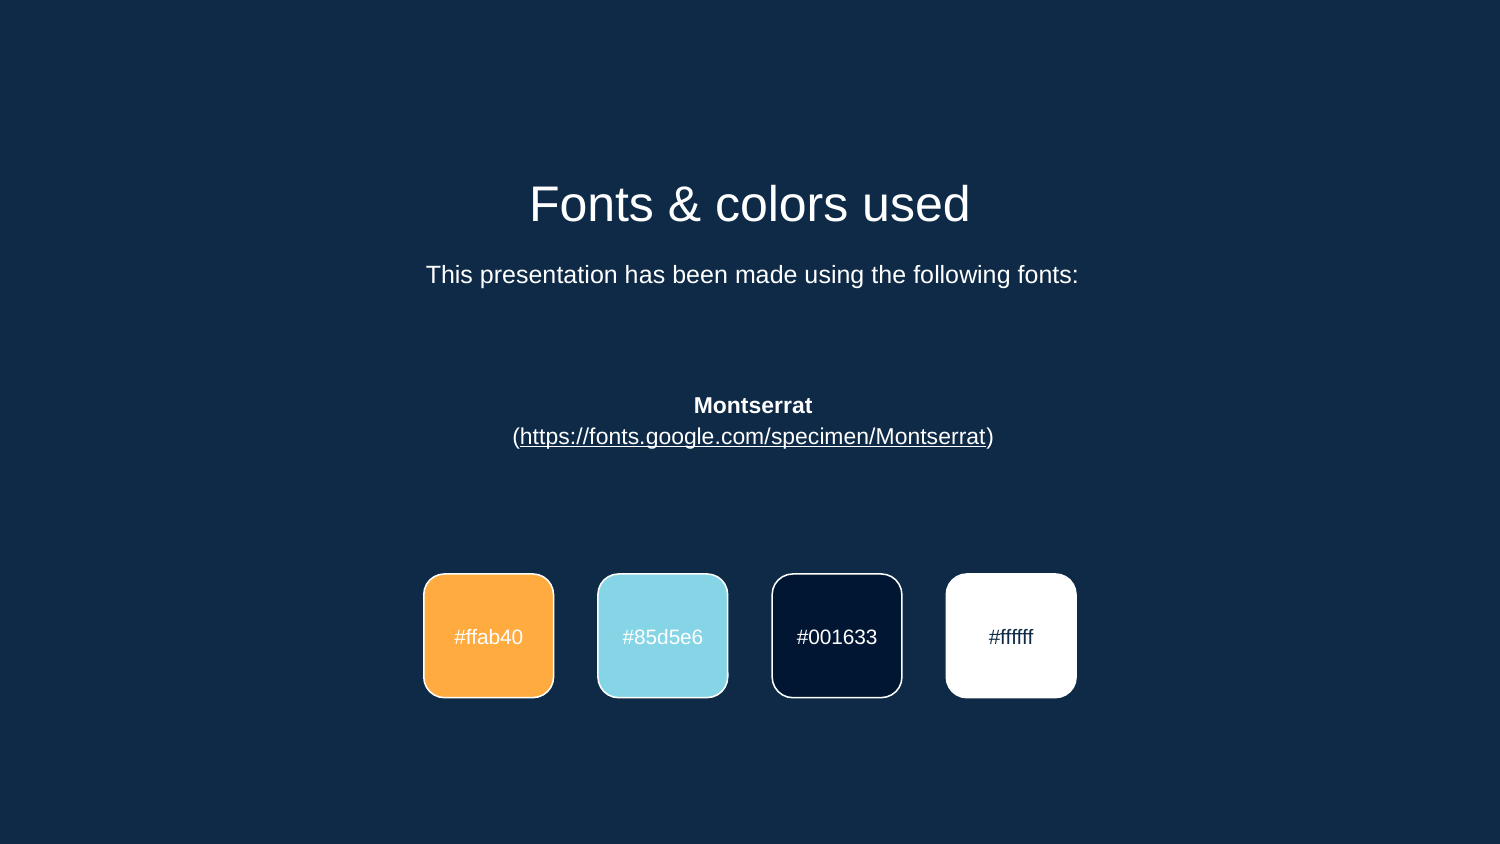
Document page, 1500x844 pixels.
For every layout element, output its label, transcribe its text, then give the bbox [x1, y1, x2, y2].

text_box #001633 [772, 599, 902, 672]
text_box [772, 672, 902, 698]
text_box [423, 672, 554, 698]
text_box [946, 573, 1077, 599]
title Fonts & colors used [171, 156, 1328, 236]
list This presentation has been made using the following fonts: [175, 239, 1332, 312]
text_box #ffab40 [423, 599, 554, 672]
text_box [597, 672, 728, 698]
text_box [597, 573, 728, 599]
text_box #85d5e6 [597, 599, 728, 672]
text_box [946, 672, 1077, 698]
text_box [423, 573, 554, 599]
list Montserrat (https://fonts.google.com/specimen/Montserrat) [175, 314, 1332, 521]
text_box #ffffff [946, 599, 1077, 672]
text_box [772, 573, 902, 599]
